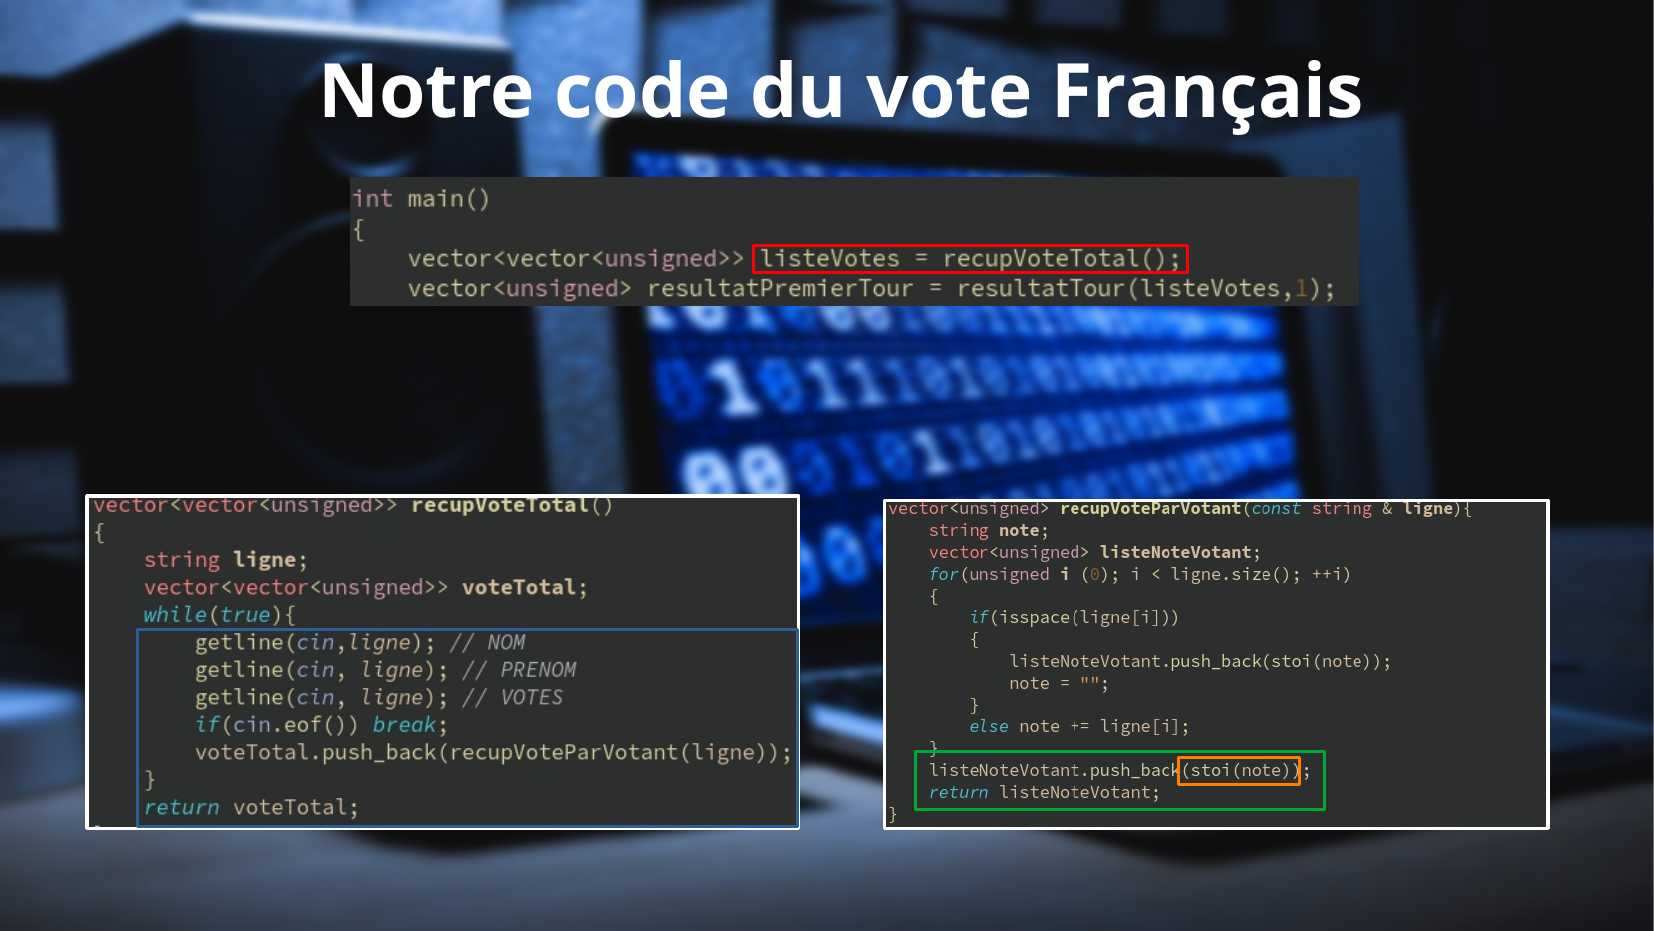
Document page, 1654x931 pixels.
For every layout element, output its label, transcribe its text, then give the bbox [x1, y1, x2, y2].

picture [0, 0, 1654, 931]
title Notre code du vote Français [236, 0, 1447, 180]
